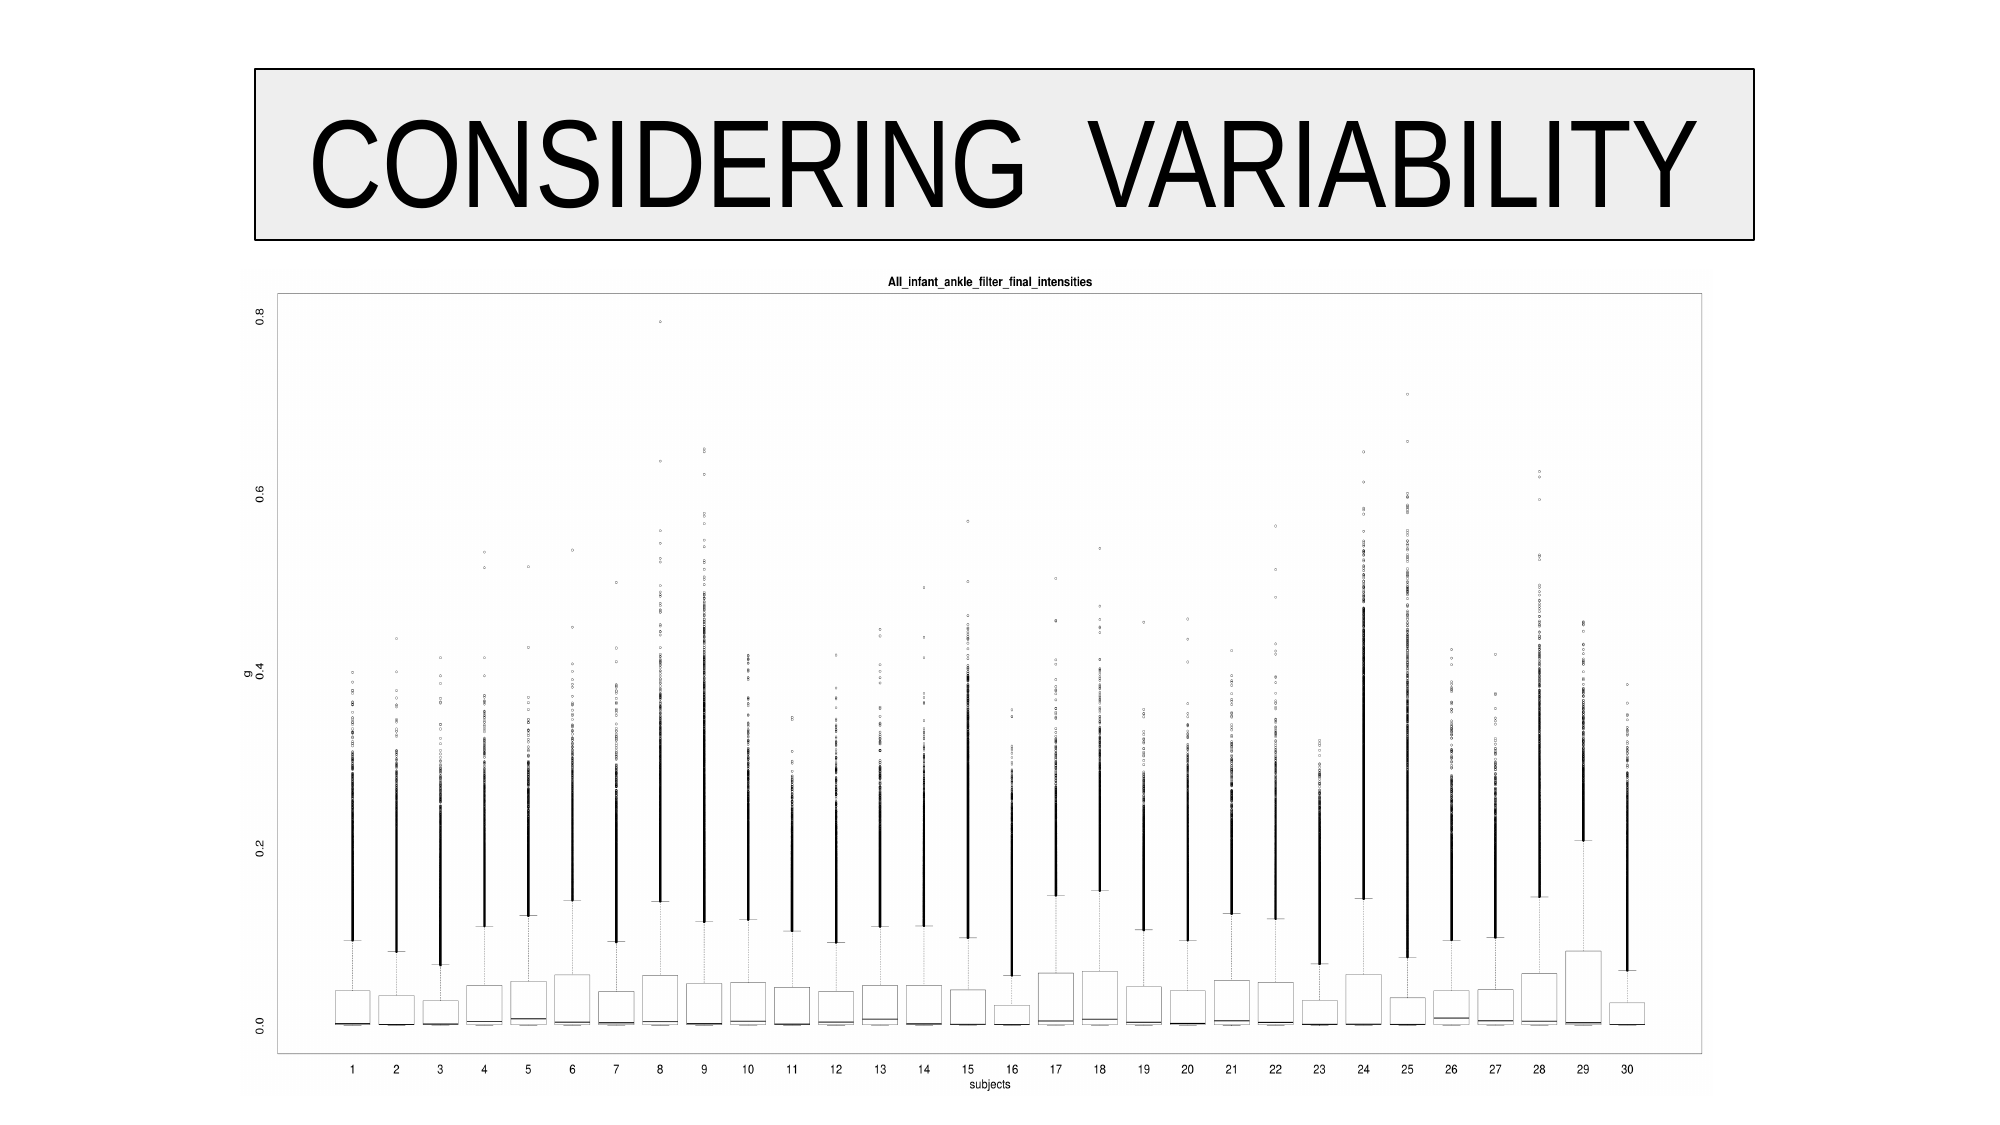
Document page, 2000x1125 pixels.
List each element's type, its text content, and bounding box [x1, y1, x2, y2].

picture [240, 269, 1713, 1096]
text_box CONSIDERING VARIABILITY [254, 69, 1755, 240]
